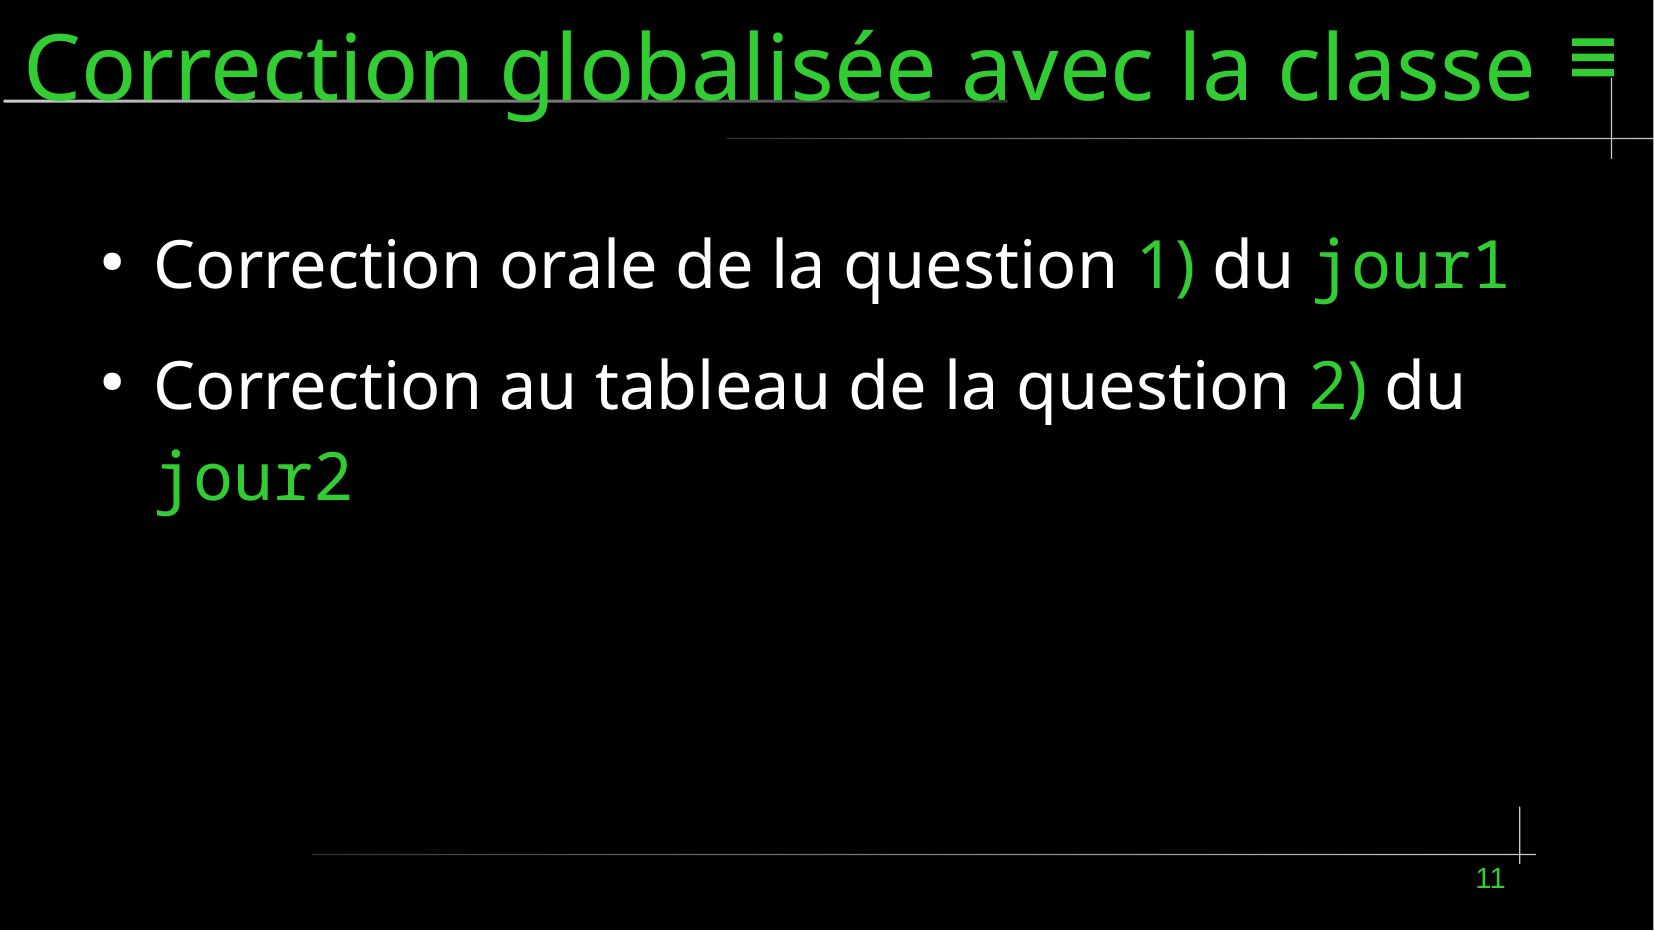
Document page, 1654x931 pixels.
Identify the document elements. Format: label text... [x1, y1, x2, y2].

title Correction globalisée avec la classe [23, 2, 1589, 128]
list Correction orale de la question 1) du jour1 Correction au tableau de la question 2) du jour2 [82, 217, 1571, 758]
picture [1563, 28, 1625, 89]
